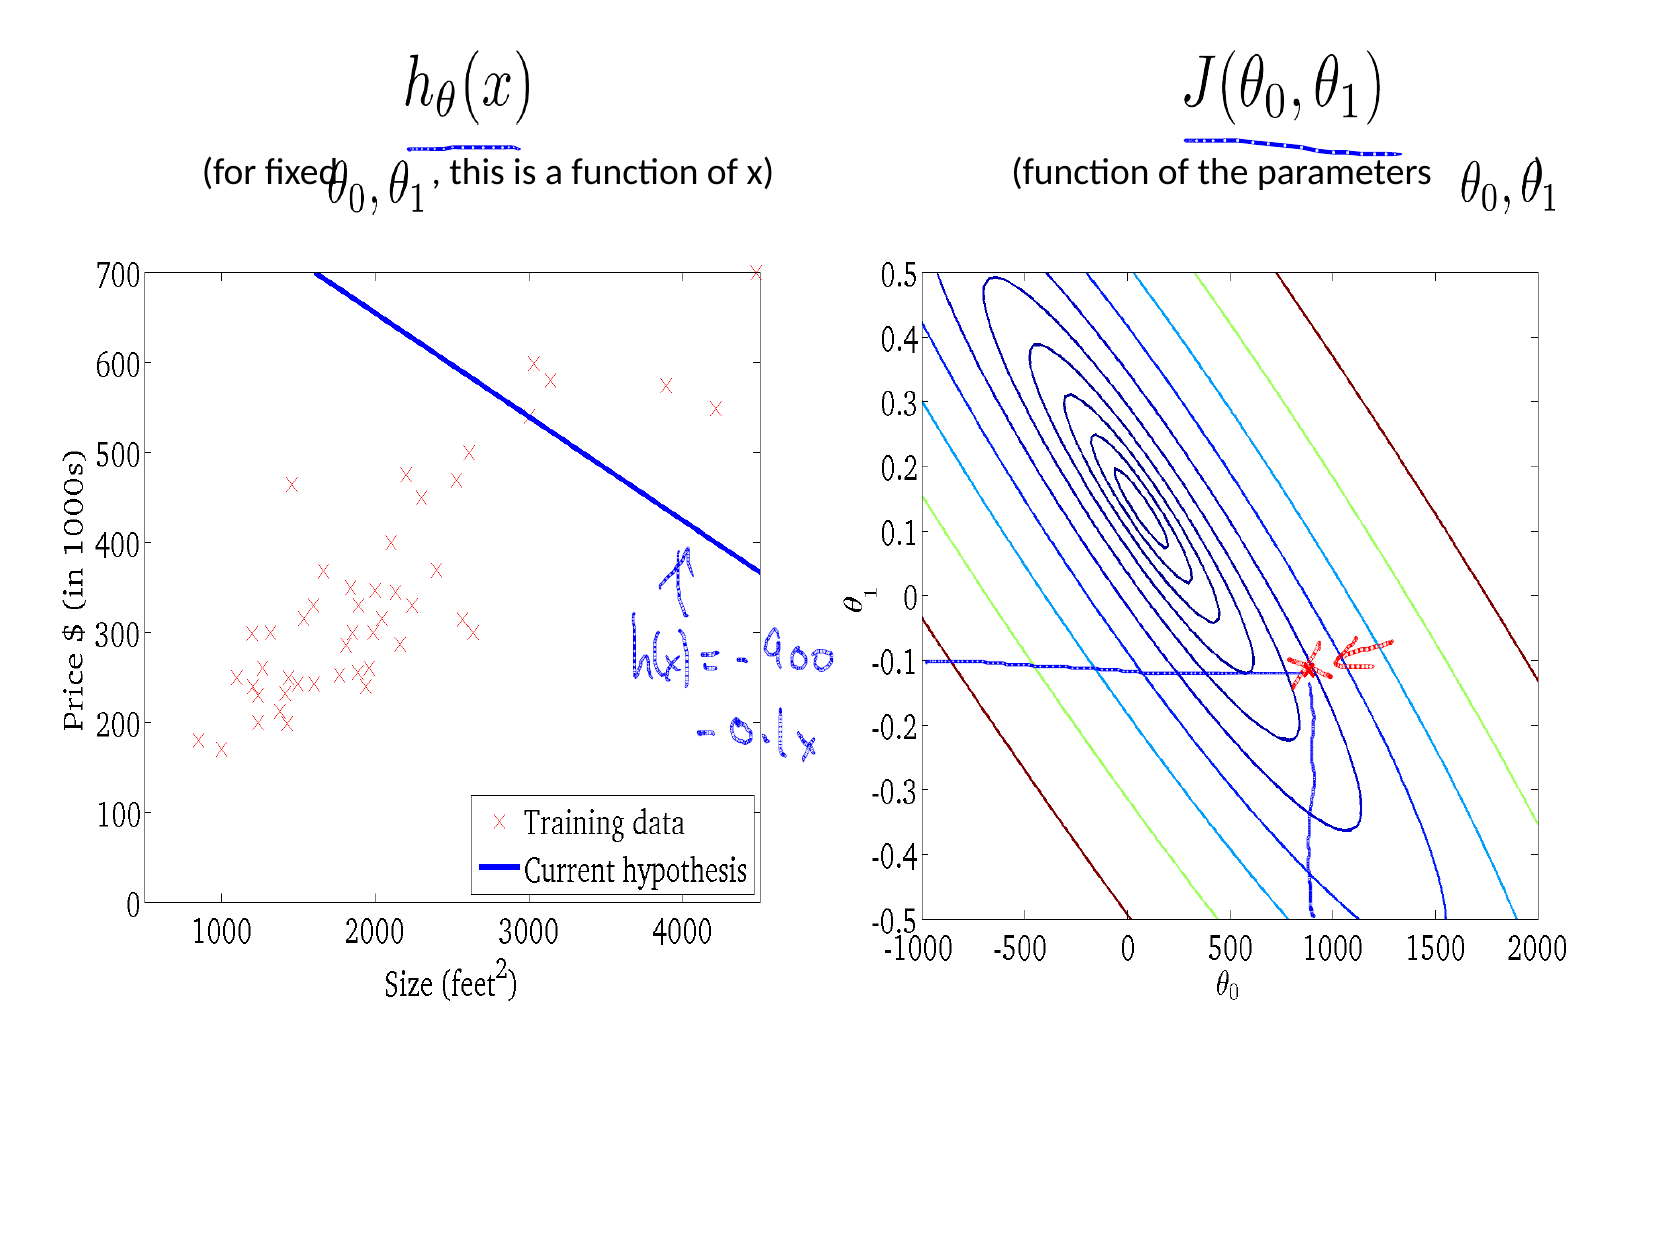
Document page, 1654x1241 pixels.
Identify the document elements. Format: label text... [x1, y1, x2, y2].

picture [1184, 50, 1380, 125]
text_box (function of the parameters ) [1407, 139, 1561, 200]
text_box (for fixed , this is a function of x) [187, 139, 401, 200]
picture [405, 50, 529, 125]
picture [41, 132, 1613, 1006]
